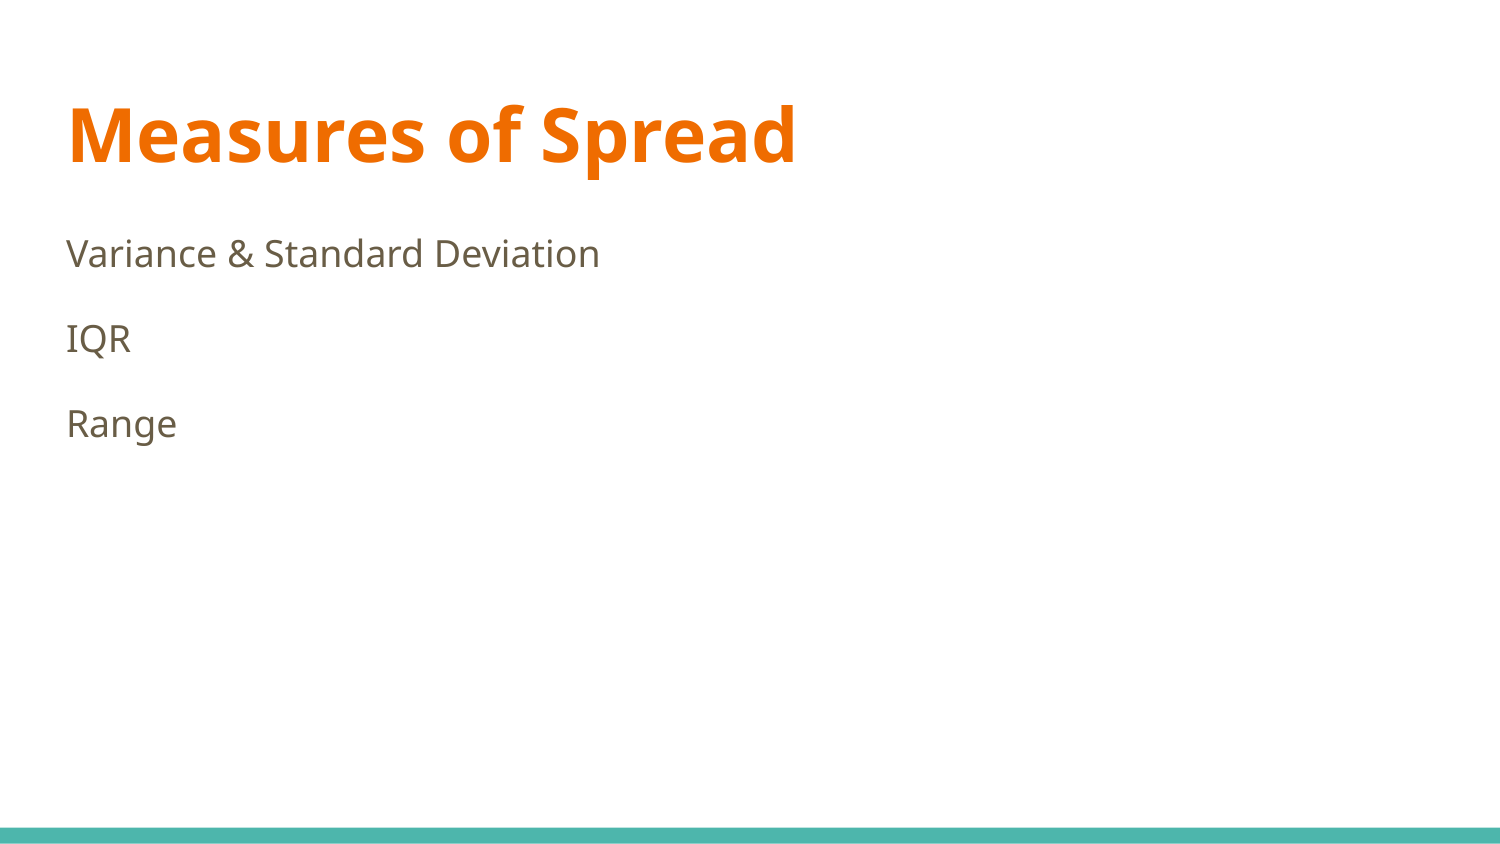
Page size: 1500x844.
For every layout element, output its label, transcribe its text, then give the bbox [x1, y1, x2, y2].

list Variance & Standard Deviation IQR Range [51, 207, 1449, 750]
title Measures of Spread [51, 72, 1449, 189]
